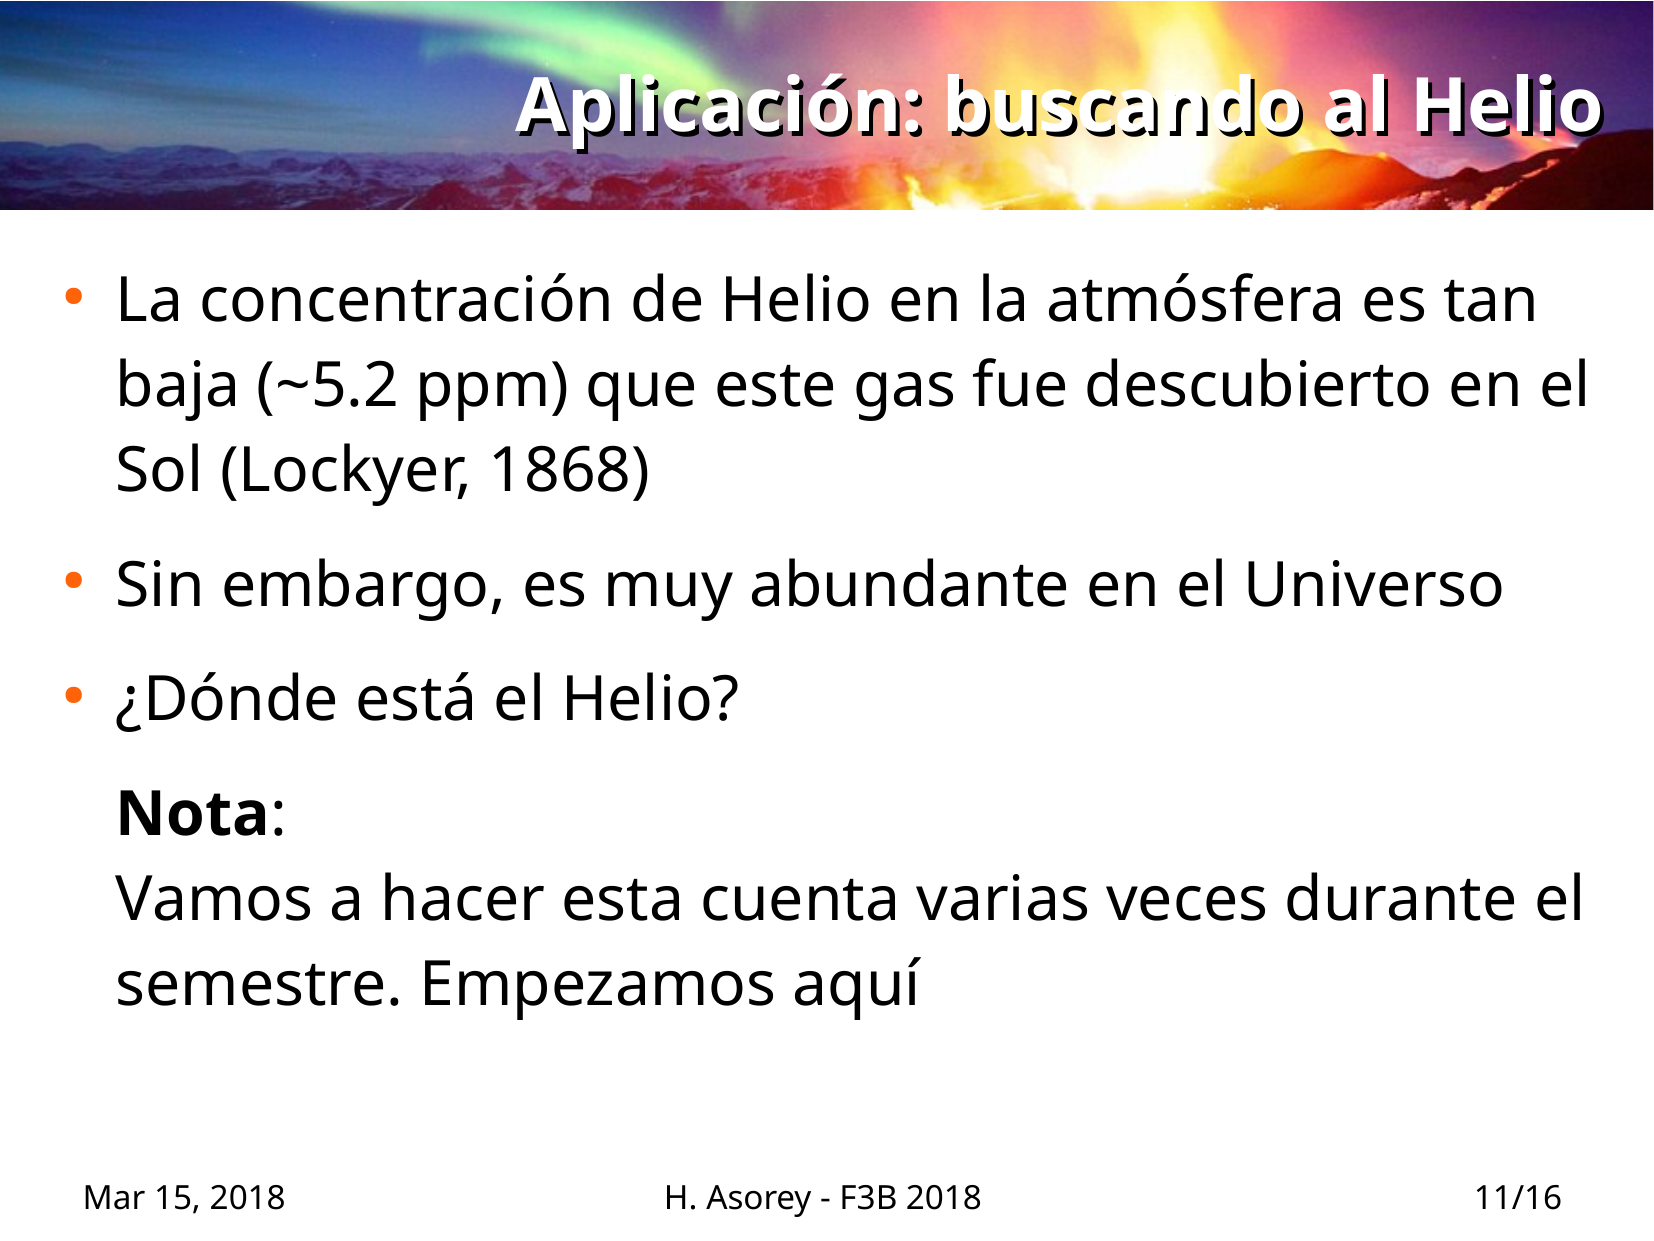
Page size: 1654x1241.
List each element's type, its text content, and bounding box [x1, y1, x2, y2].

list La concentración de Helio en la atmósfera es tan baja (~5.2 ppm) que este gas fue descubierto en el Sol (Lockyer, 1868) Sin embargo, es muy abundante en el Universo ¿Dónde está el Helio? Nota: Vamos a hacer esta cuenta varias veces durante el semestre. Empezamos aquí [45, 255, 1606, 1156]
title Aplicación: buscando al Helio [45, 15, 1606, 191]
picture [0, 1, 1654, 210]
